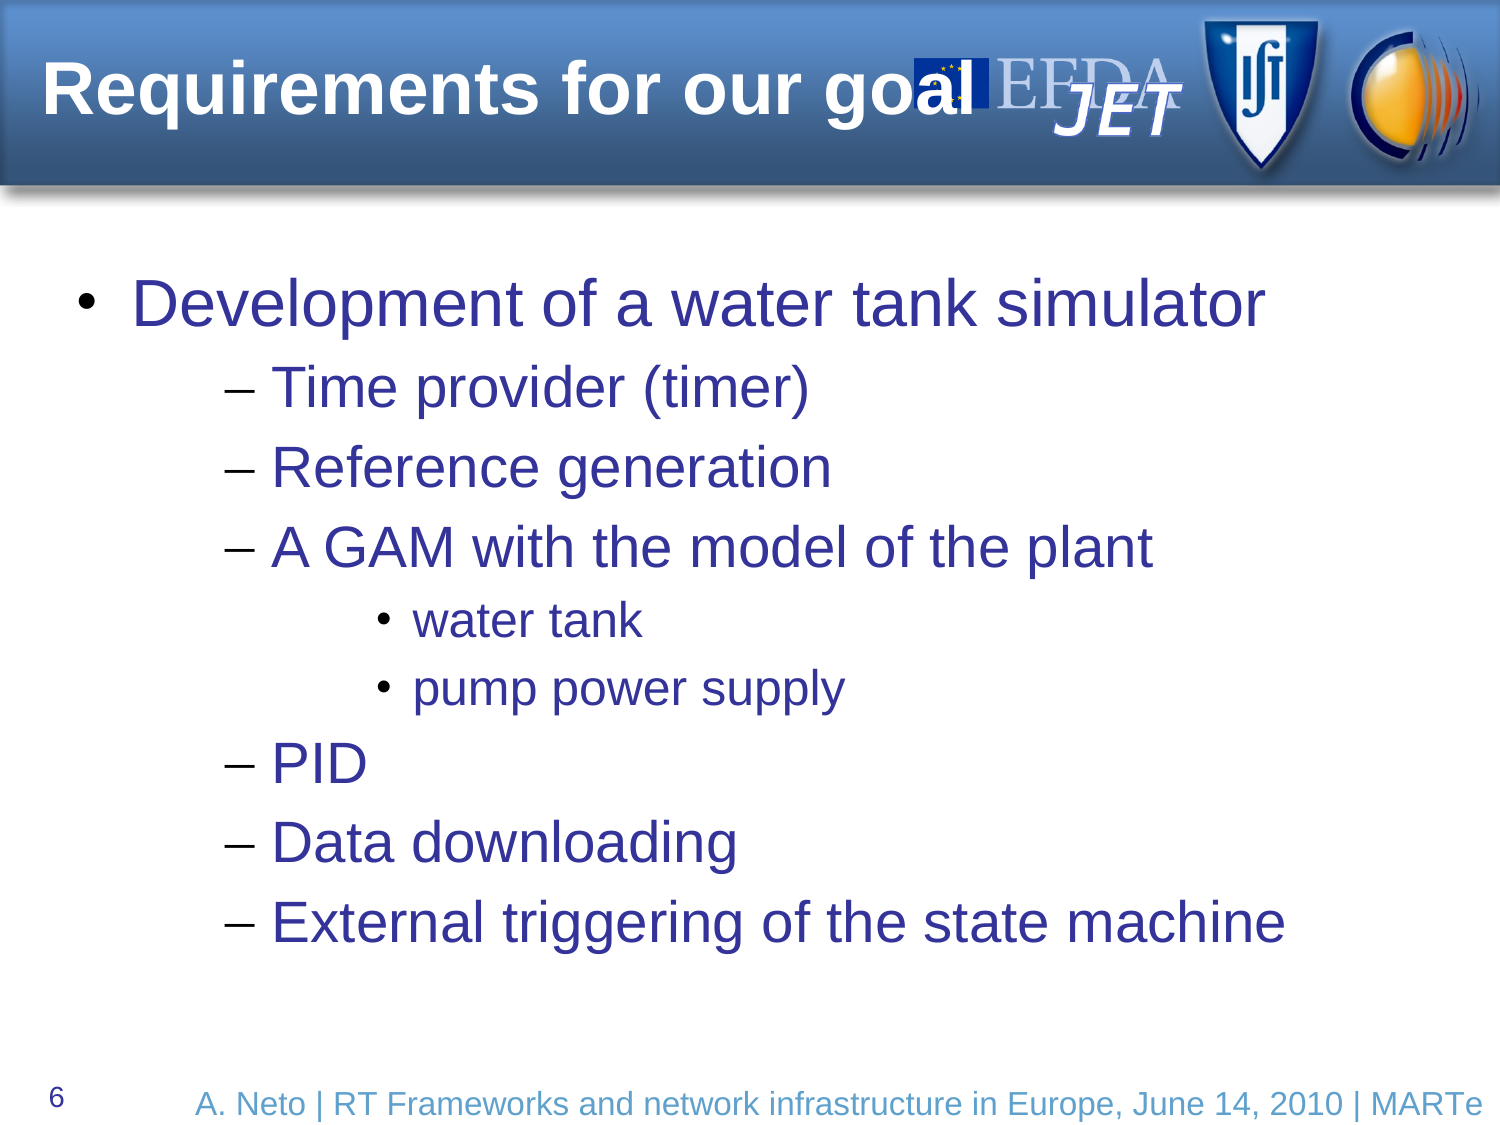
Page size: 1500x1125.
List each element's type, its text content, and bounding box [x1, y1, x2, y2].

list Development of a water tank simulator Time provider (timer) Reference generation A GAM with the model of the plant water tank pump power supply PID Data downloading External triggering of the state machine [75, 262, 1425, 995]
title Requirements for our goal [41, 0, 1128, 180]
picture [0, 0, 1500, 207]
